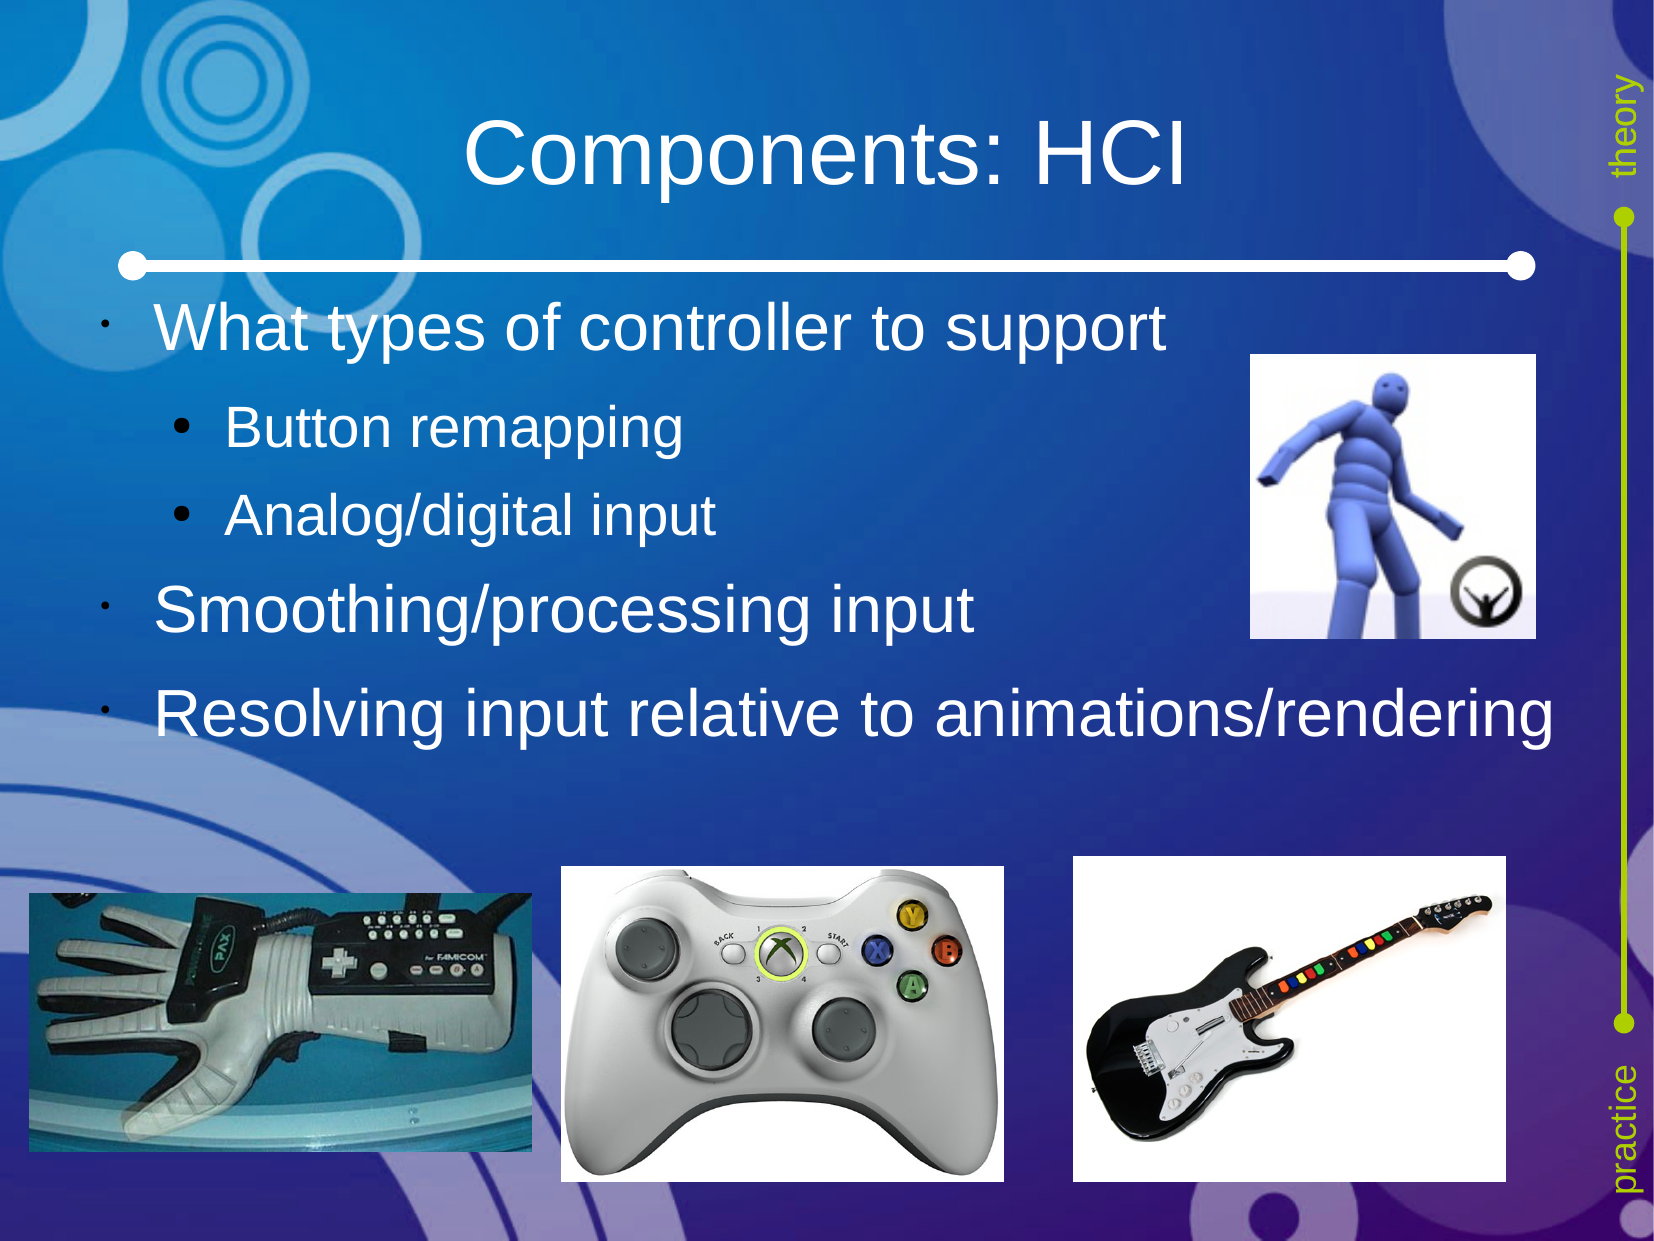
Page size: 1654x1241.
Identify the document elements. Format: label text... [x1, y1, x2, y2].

list What types of controller to support Button remapping Analog/digital input Smoothing/processing input Resolving input relative to animations/rendering [82, 290, 1571, 1094]
title Components: HCI [82, 56, 1571, 250]
picture [0, 0, 1654, 1241]
